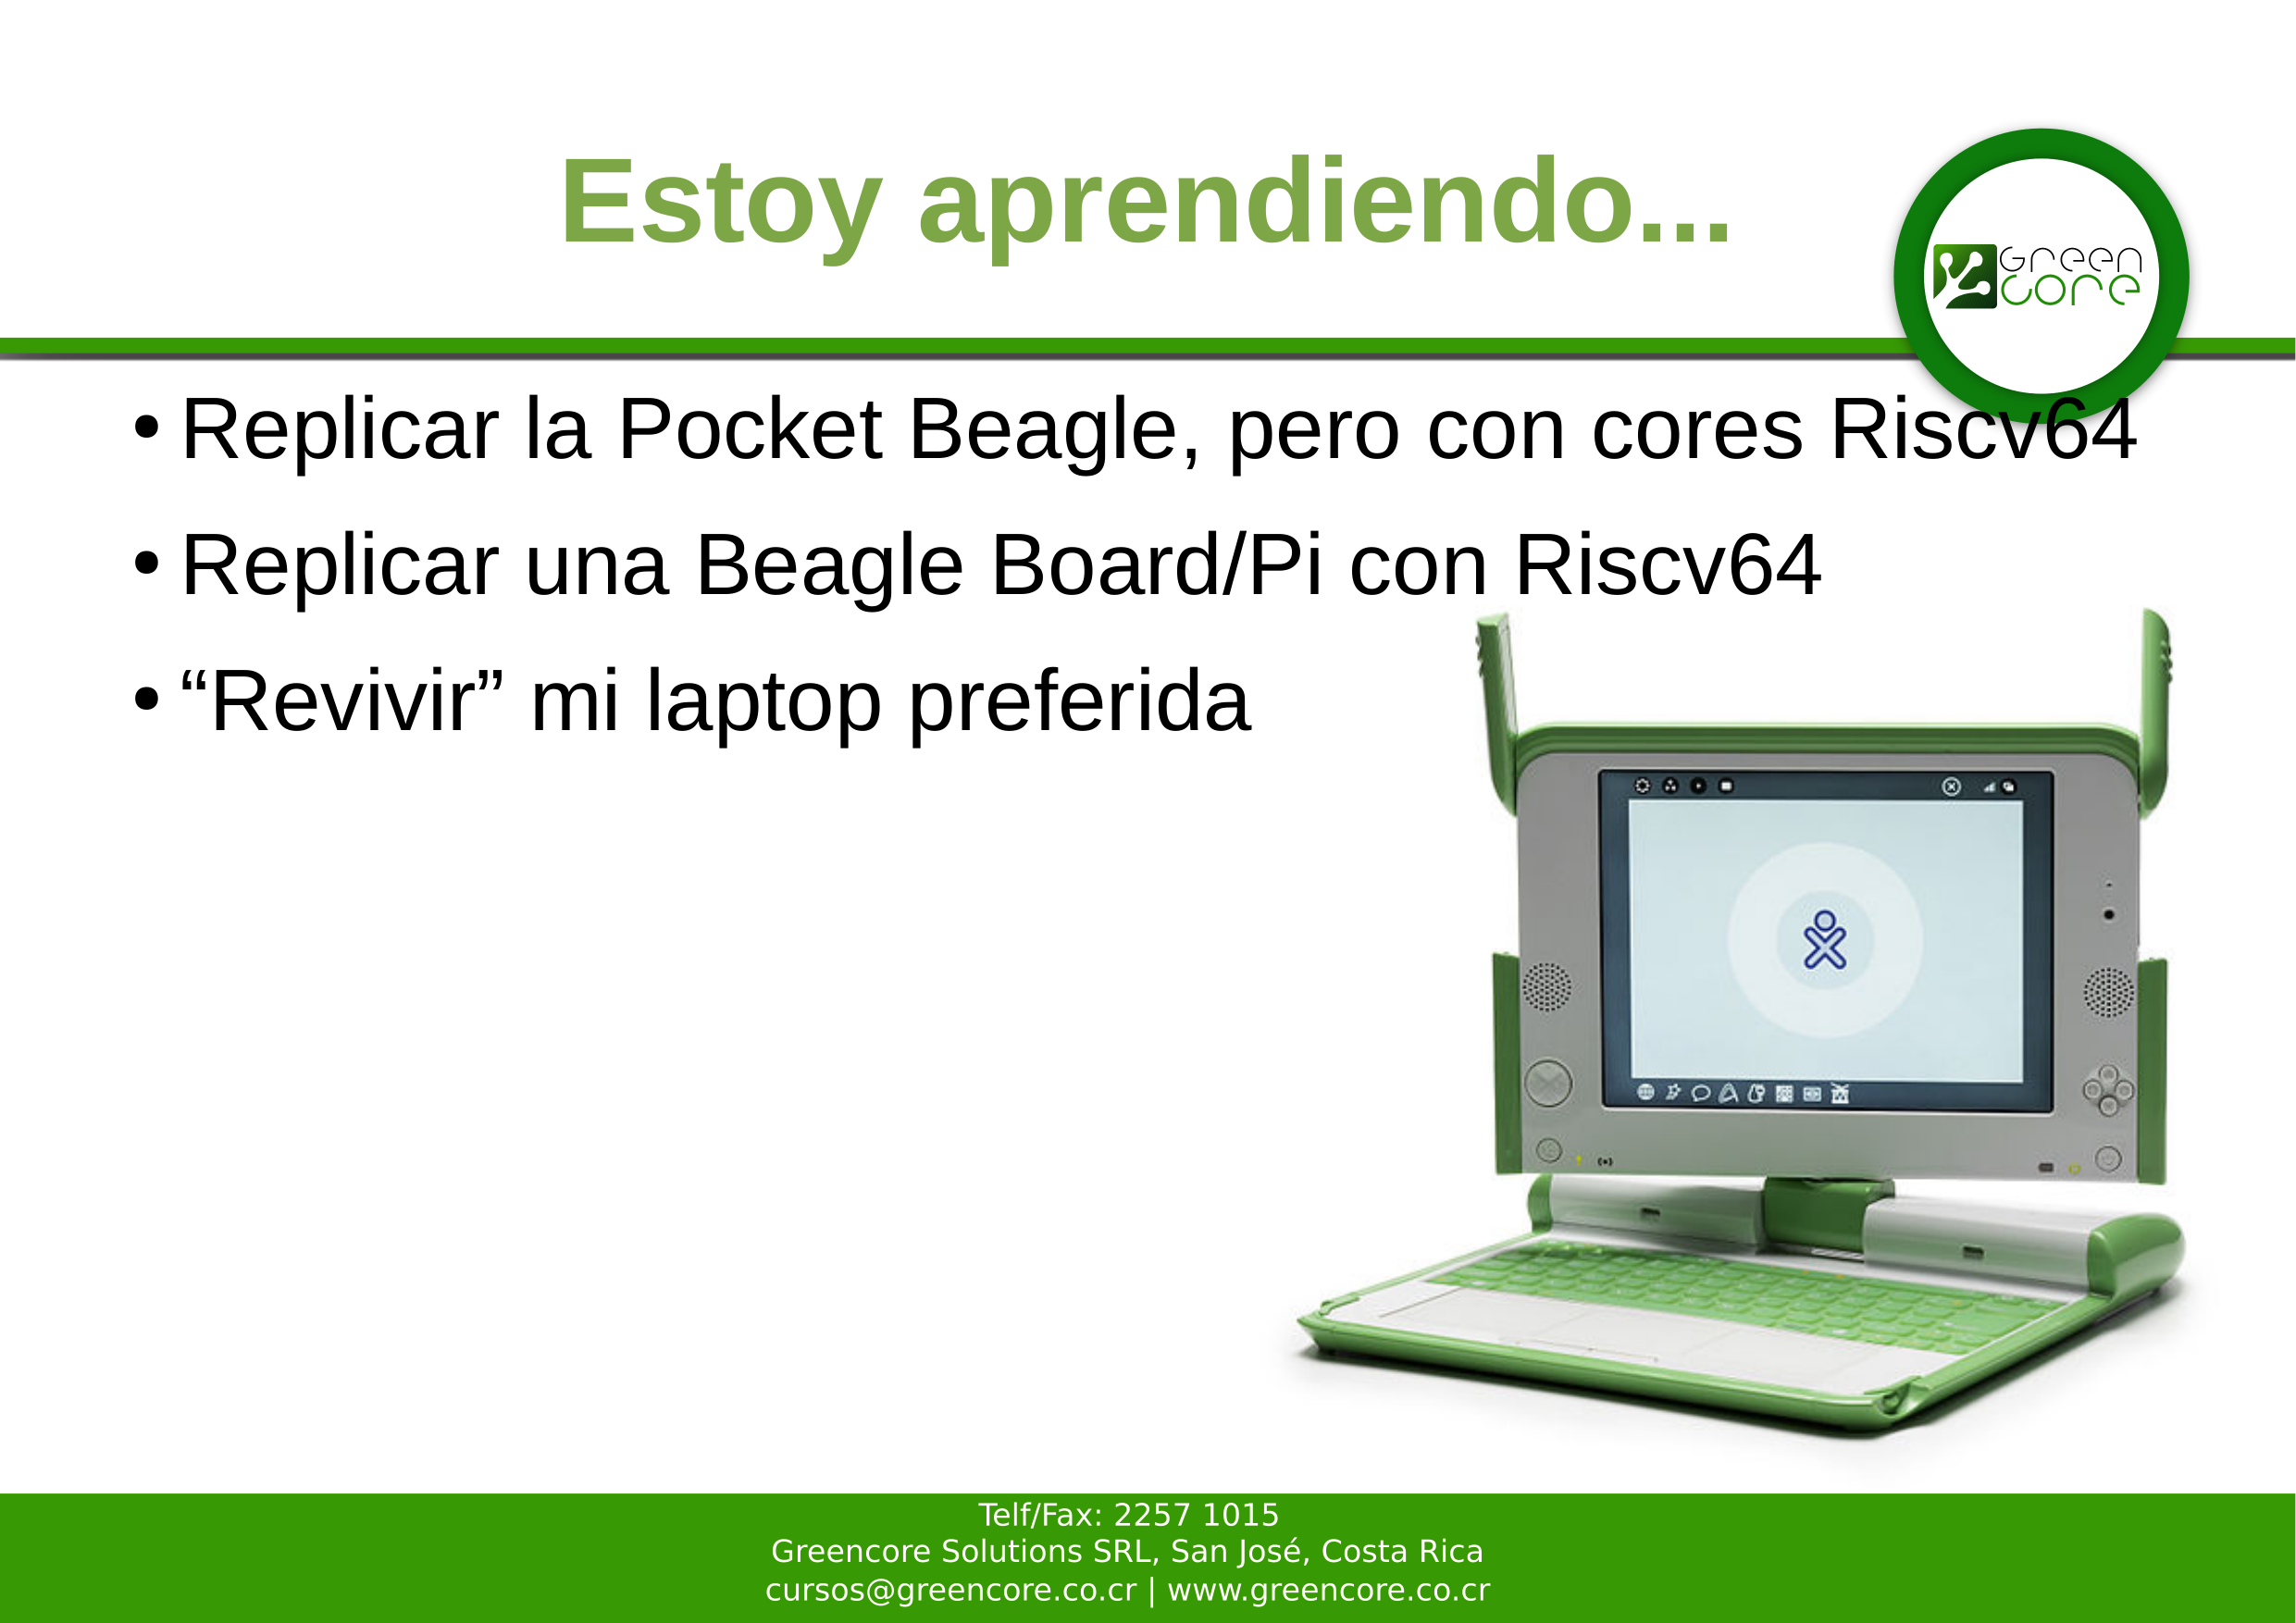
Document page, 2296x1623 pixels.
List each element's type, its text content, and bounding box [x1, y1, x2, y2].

title Estoy aprendiendo... [115, 64, 2181, 336]
picture [0, 0, 2296, 1623]
list Replicar la Pocket Beagle, pero con cores Riscv64 Replicar una Beagle Board/Pi con Riscv64 “Revivir” mi laptop preferida [115, 379, 2181, 1489]
